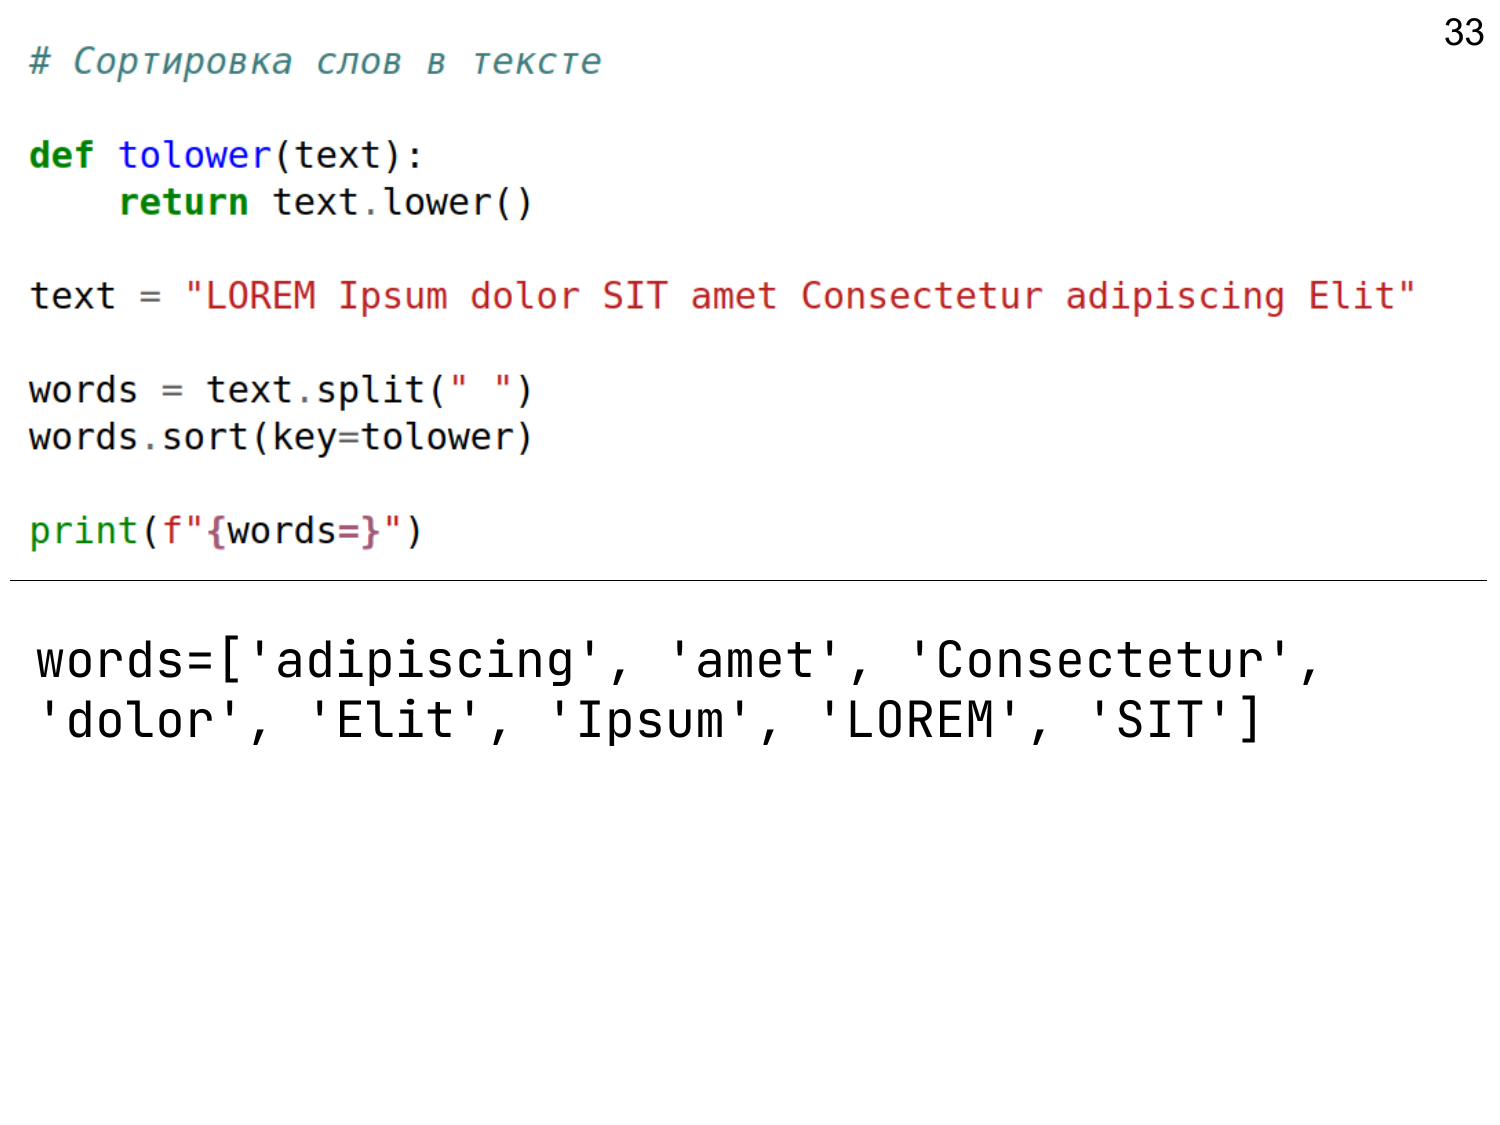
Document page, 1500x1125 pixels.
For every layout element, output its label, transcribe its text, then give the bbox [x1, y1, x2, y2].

text_box words=['adipiscing', 'amet', 'Consectetur', 'dolor', 'Elit', 'Ipsum', 'LOREM', 'SIT'] [35, 620, 1458, 1088]
picture [17, 34, 1427, 571]
